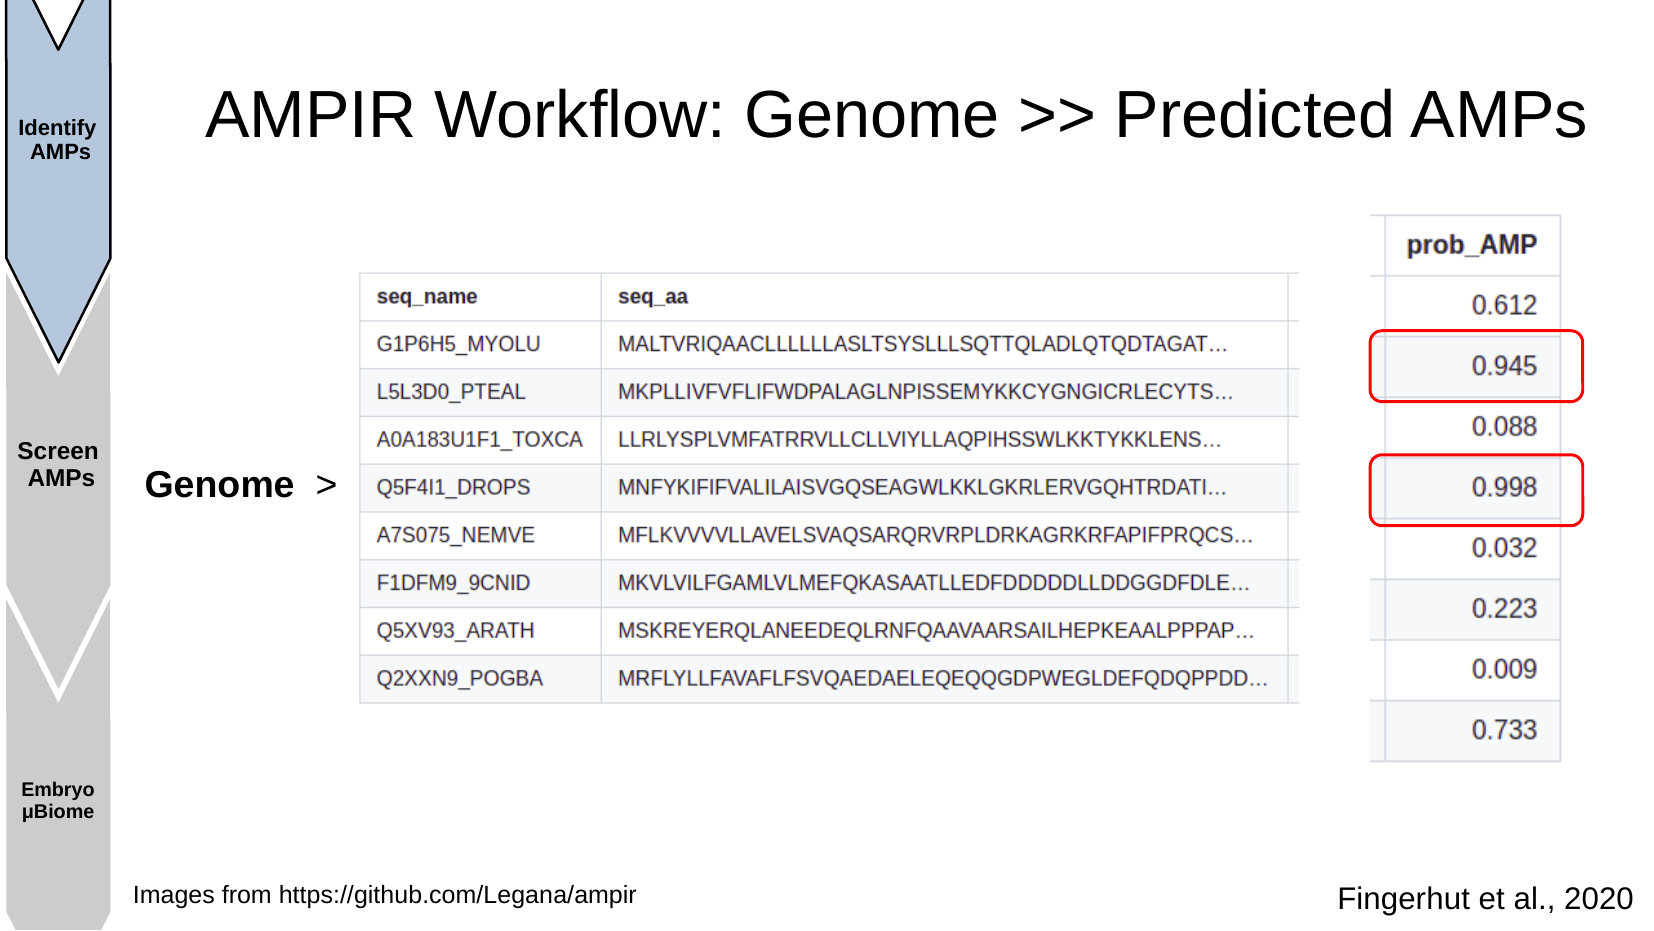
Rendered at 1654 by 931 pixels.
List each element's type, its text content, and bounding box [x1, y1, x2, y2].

title AMPIR Workflow: Genome >> Predicted AMPs [546, 37, 1642, 193]
picture [1372, 457, 1581, 524]
picture [1370, 200, 1630, 769]
picture [1372, 333, 1581, 400]
picture [0, 0, 1300, 931]
text_box Images from https://github.com/Legana/ampir [546, 873, 1063, 931]
text_box Fingerhut et al., 2020 [1322, 874, 1650, 924]
